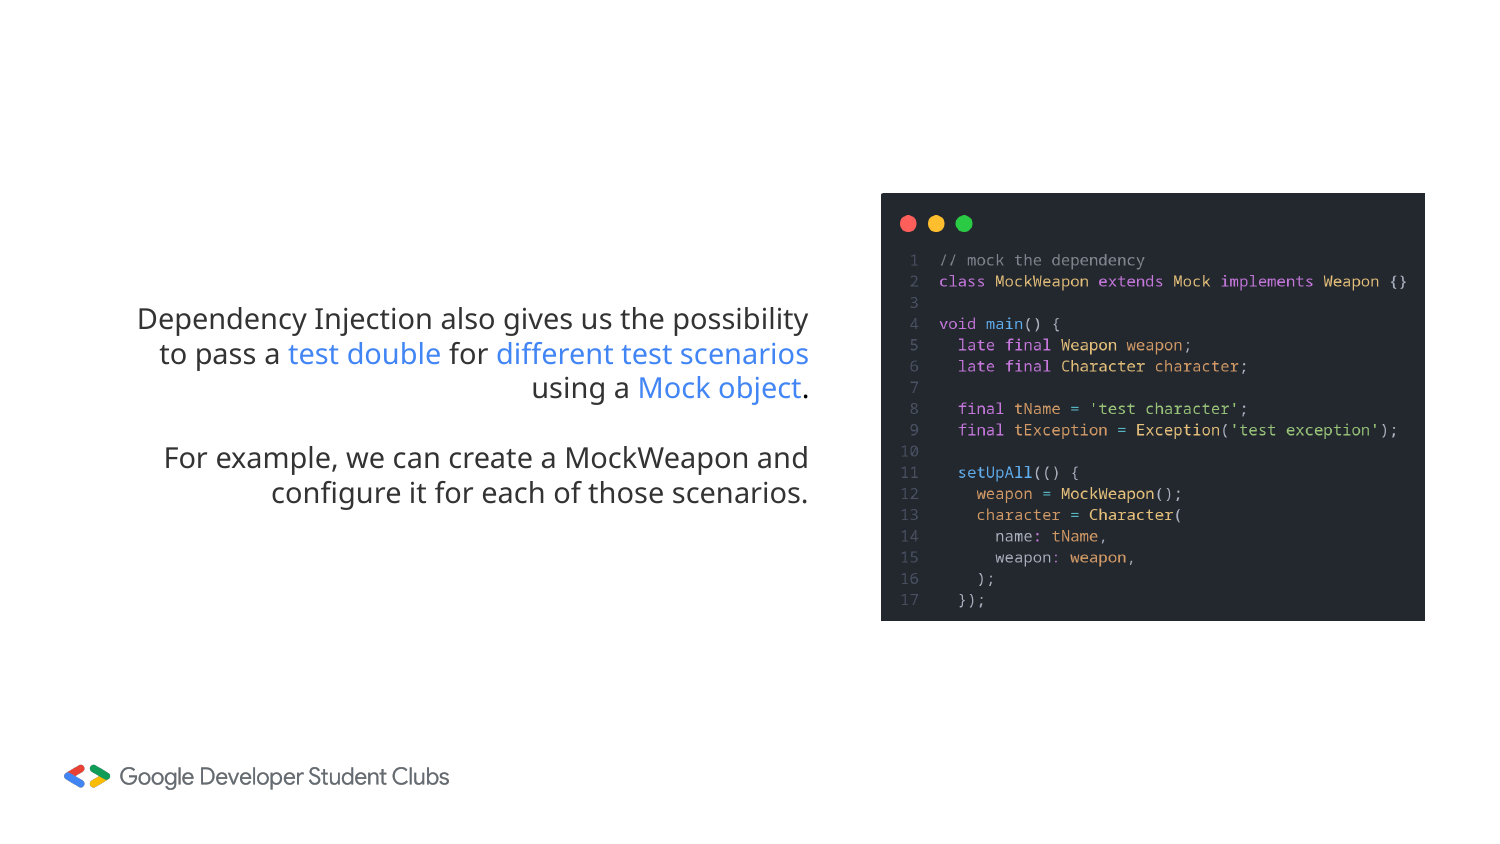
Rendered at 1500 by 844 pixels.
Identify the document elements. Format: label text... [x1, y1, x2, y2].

text_box [824, 25, 1489, 789]
title Dependency Injection also gives us the possibility to pass a test double for different test scenarios using a Mock object. For example, we can create a MockWeapon and configure it for each of those scenarios. [94, 285, 824, 528]
picture [77, 762, 375, 790]
picture [881, 193, 1425, 621]
